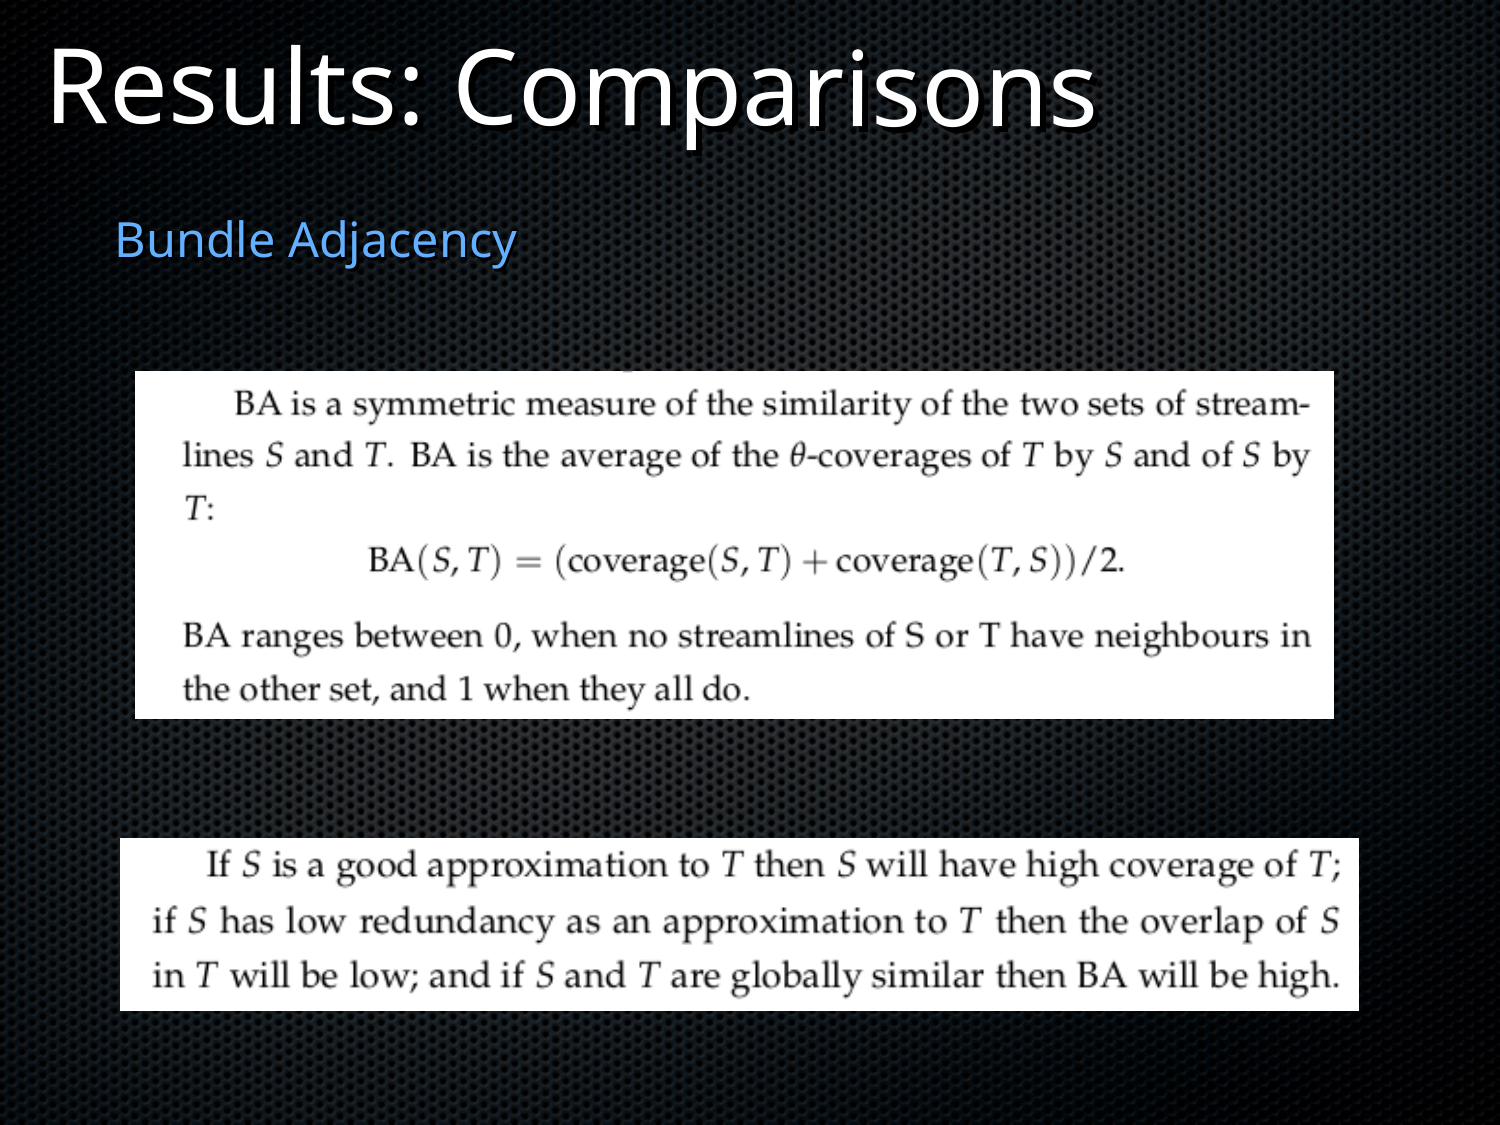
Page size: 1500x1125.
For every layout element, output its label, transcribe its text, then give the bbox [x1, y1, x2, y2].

text_box Bundle Adjacency [106, 200, 1172, 276]
title Results: Comparisons [36, 11, 1342, 158]
picture [0, 0, 1500, 1125]
